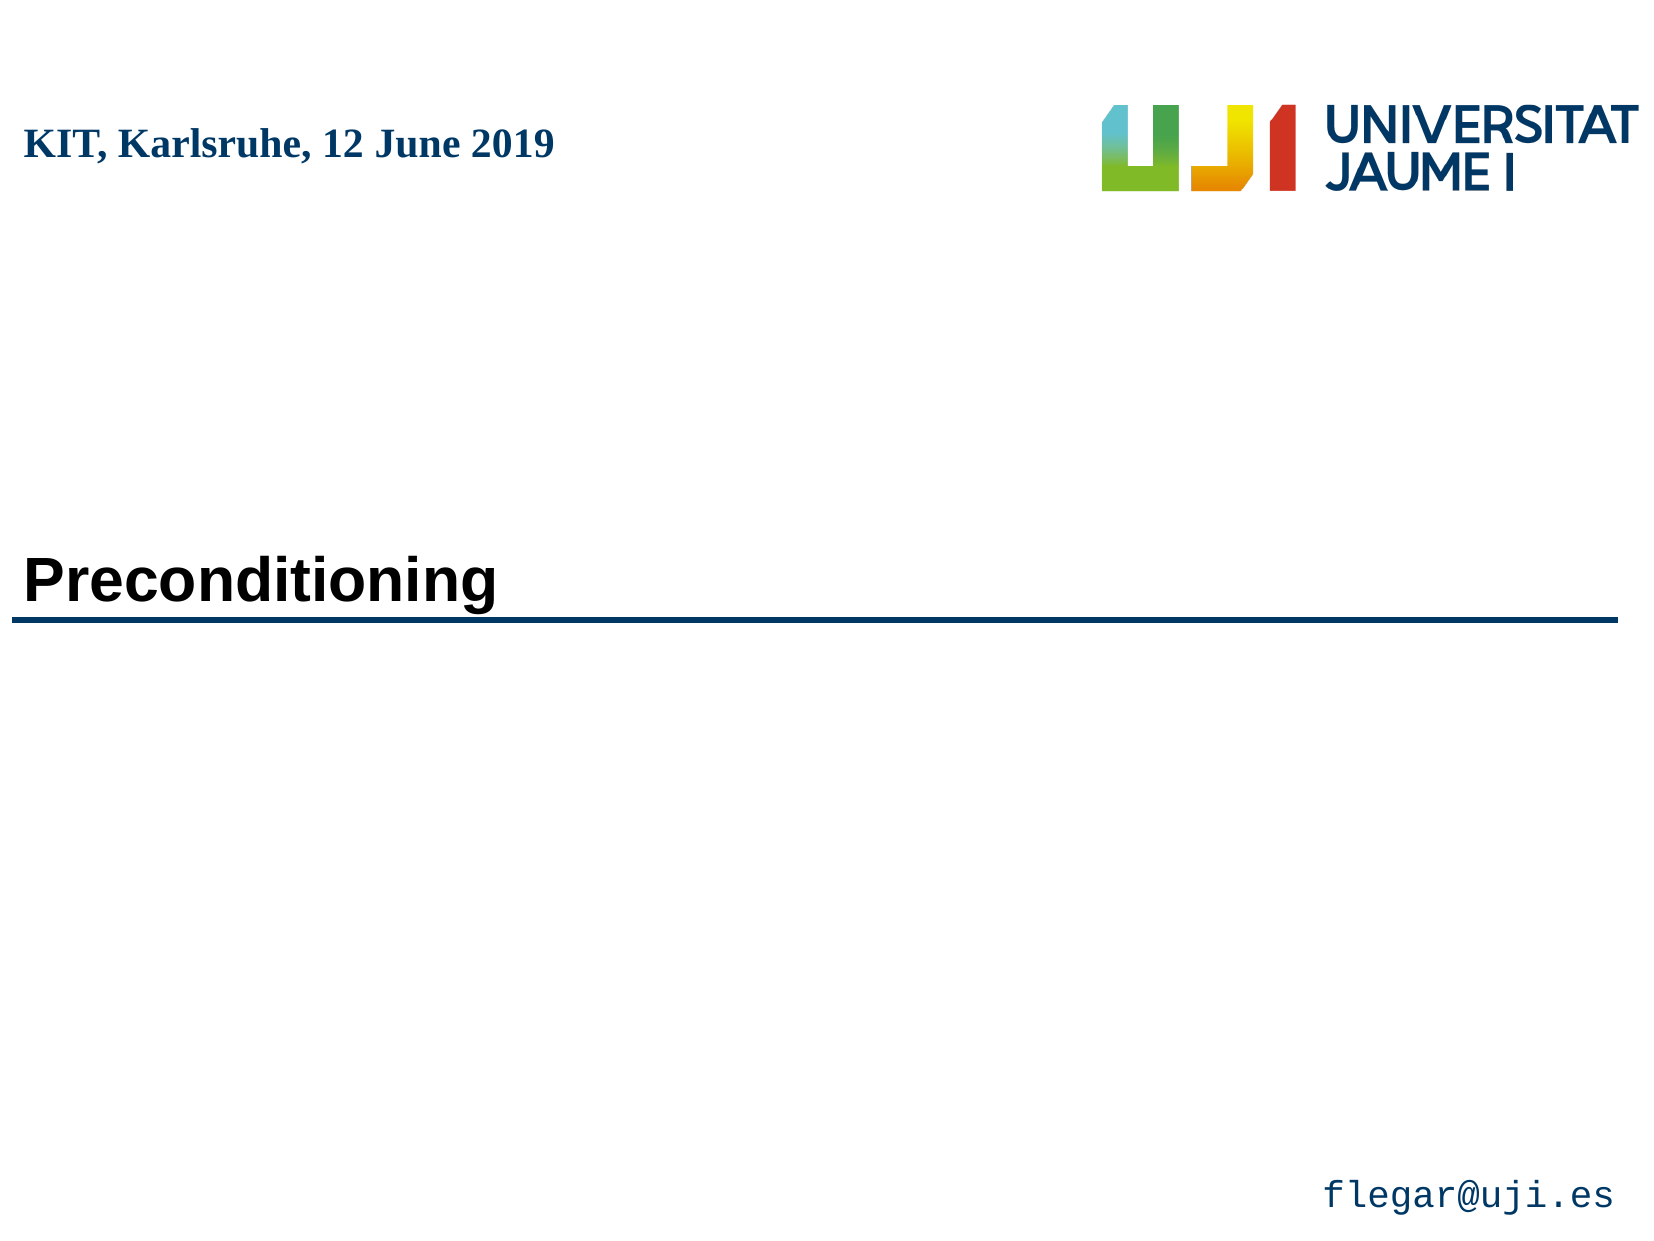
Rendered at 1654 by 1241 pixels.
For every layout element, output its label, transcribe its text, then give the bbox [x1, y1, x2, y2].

title Preconditioning [23, 94, 1619, 615]
picture [1619, 94, 1648, 198]
